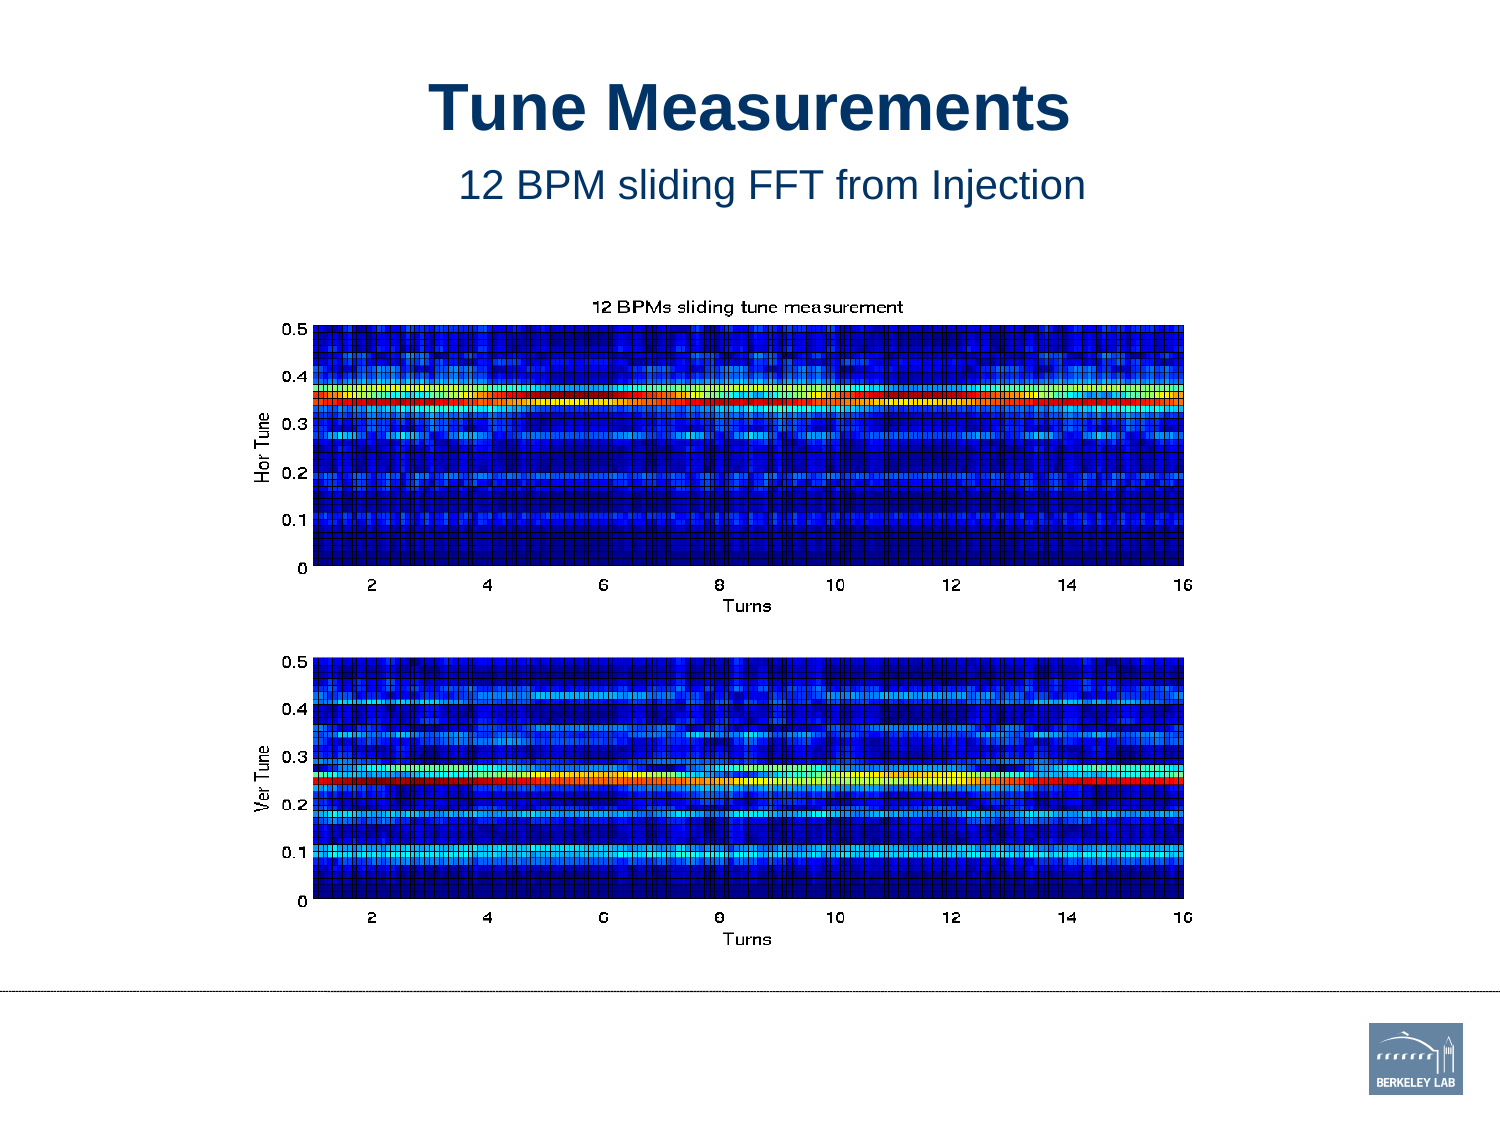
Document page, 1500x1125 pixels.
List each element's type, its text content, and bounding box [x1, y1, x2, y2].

picture [1369, 1023, 1463, 1095]
picture [165, 270, 1291, 976]
text_box 12 BPM sliding FFT from Injection [60, 149, 1486, 215]
title Tune Measurements [111, 42, 1389, 149]
